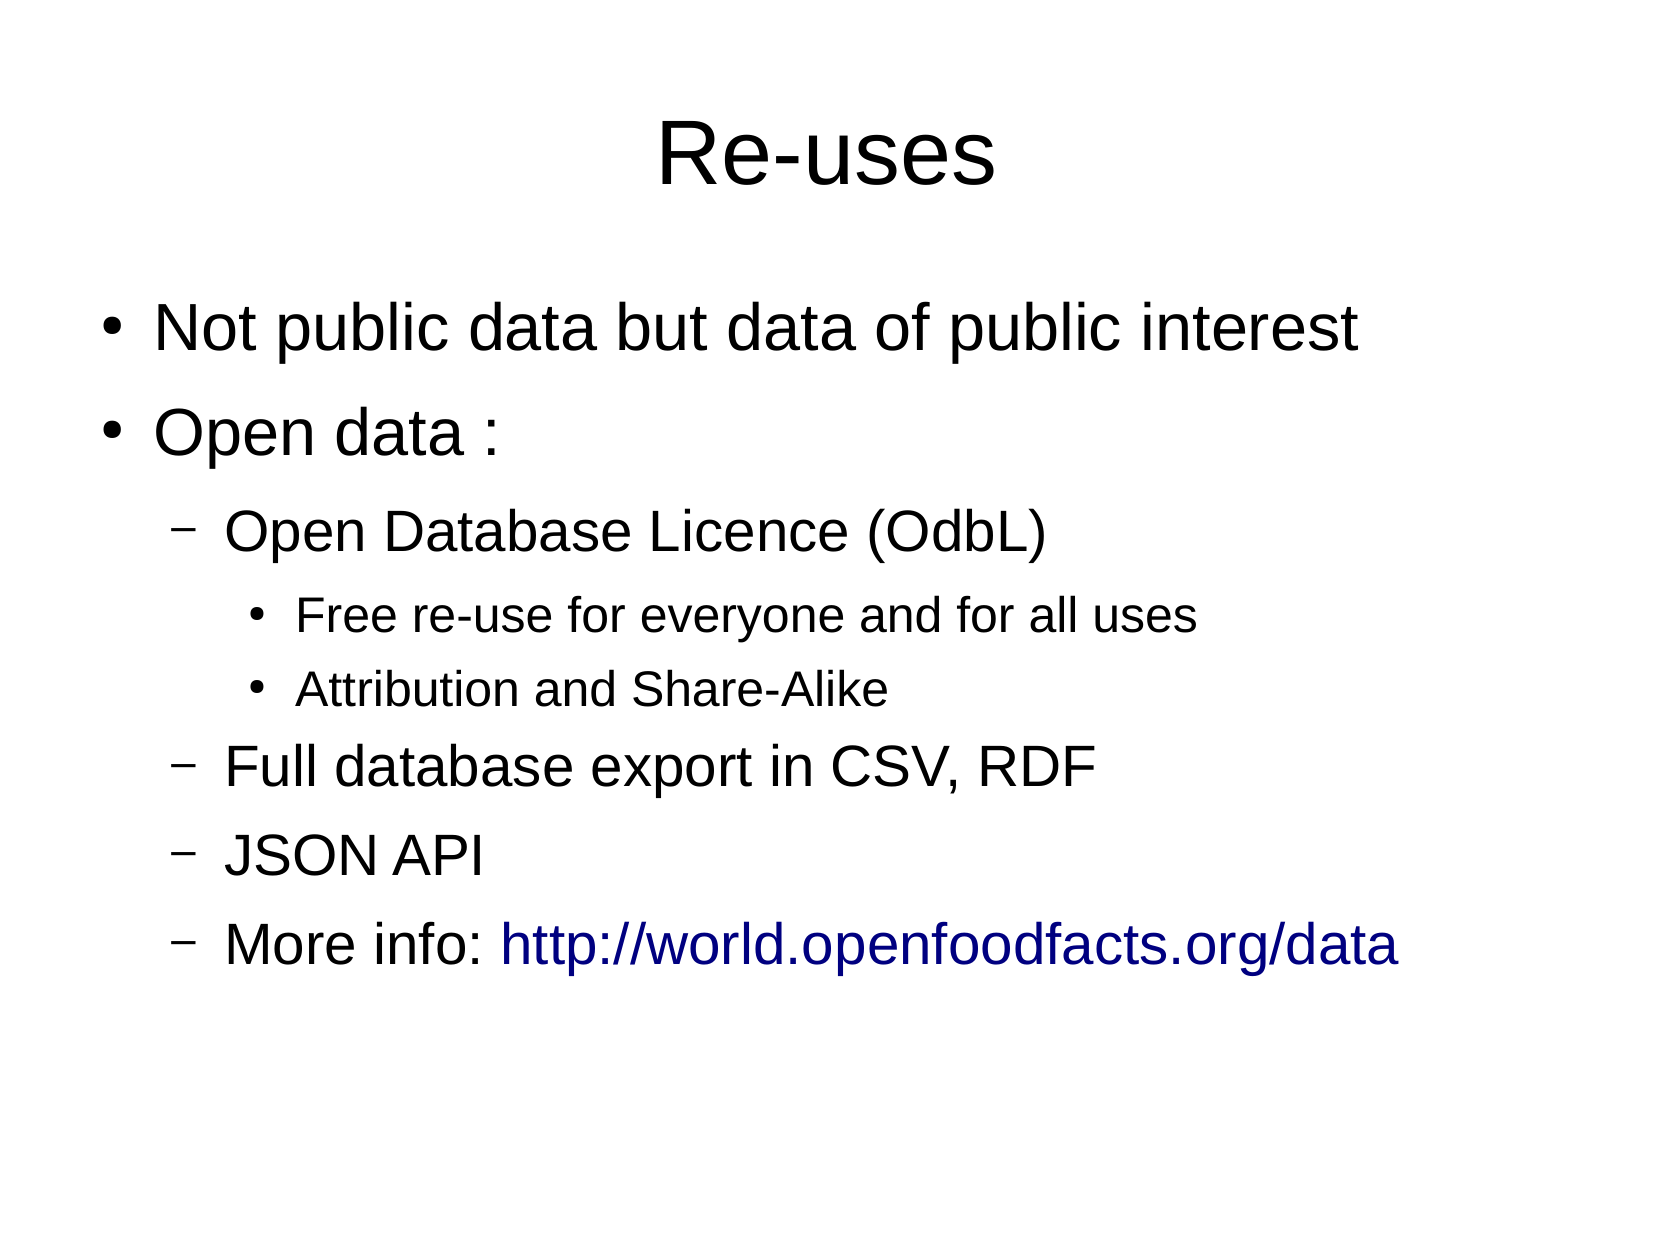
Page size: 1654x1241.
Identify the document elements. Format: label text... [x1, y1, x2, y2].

title Re-uses [82, 49, 1571, 257]
list Not public data but data of public interest Open data : Open Database Licence (OdbL) Free re-use for everyone and for all uses Attribution and Share-Alike Full database export in CSV, RDF JSON API More info: http://world.openfoodfacts.org/data [82, 290, 1571, 1241]
